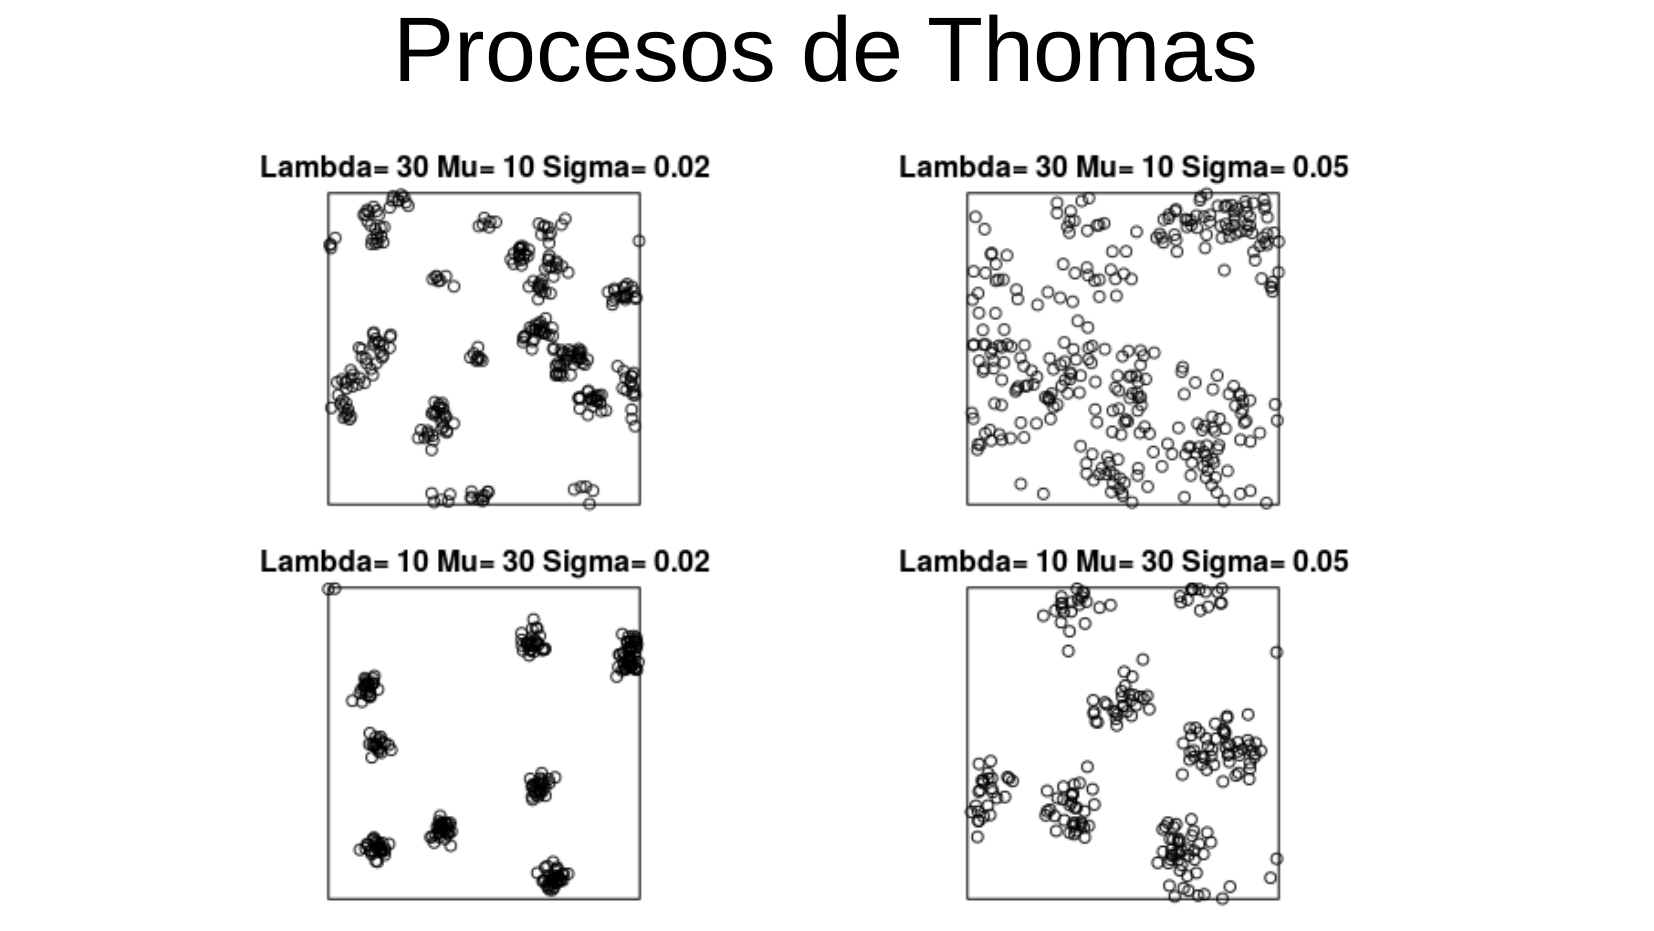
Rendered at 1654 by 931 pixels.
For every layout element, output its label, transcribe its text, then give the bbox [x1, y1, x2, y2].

title Procesos de Thomas [82, 0, 1571, 128]
picture [165, 152, 1443, 931]
